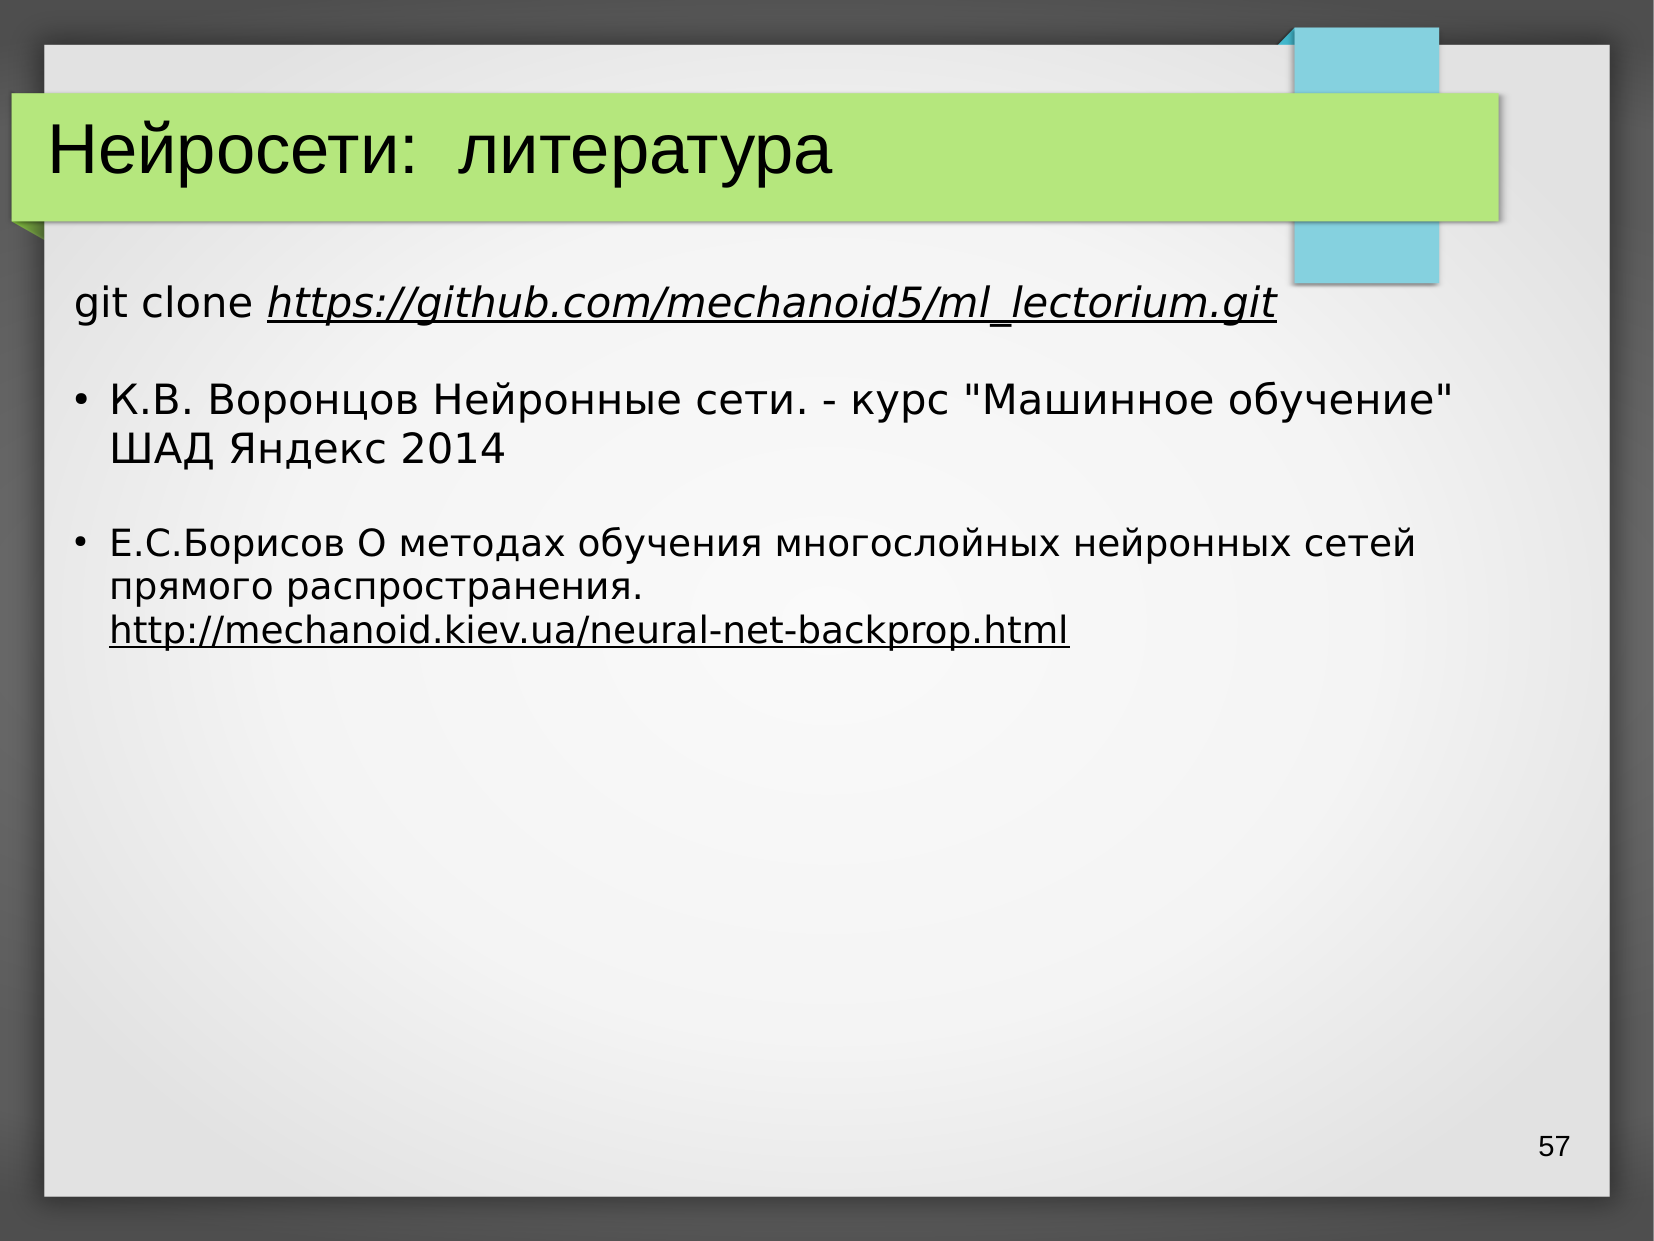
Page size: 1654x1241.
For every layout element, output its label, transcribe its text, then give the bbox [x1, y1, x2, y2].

picture [0, 0, 1654, 1241]
text_box git clone https://github.com/mechanoid5/ml_lectorium.git К.В. Воронцов Нейронные сети. - курс "Машинное обучение" ШАД Яндекс 2014 Е.С.Борисов О методах обучения многослойных нейронных сетей прямого распространения. http://mechanoid.kiev.ua/neural-net-backprop.html [59, 271, 1489, 815]
title Нейросети: литература [47, 96, 1536, 201]
